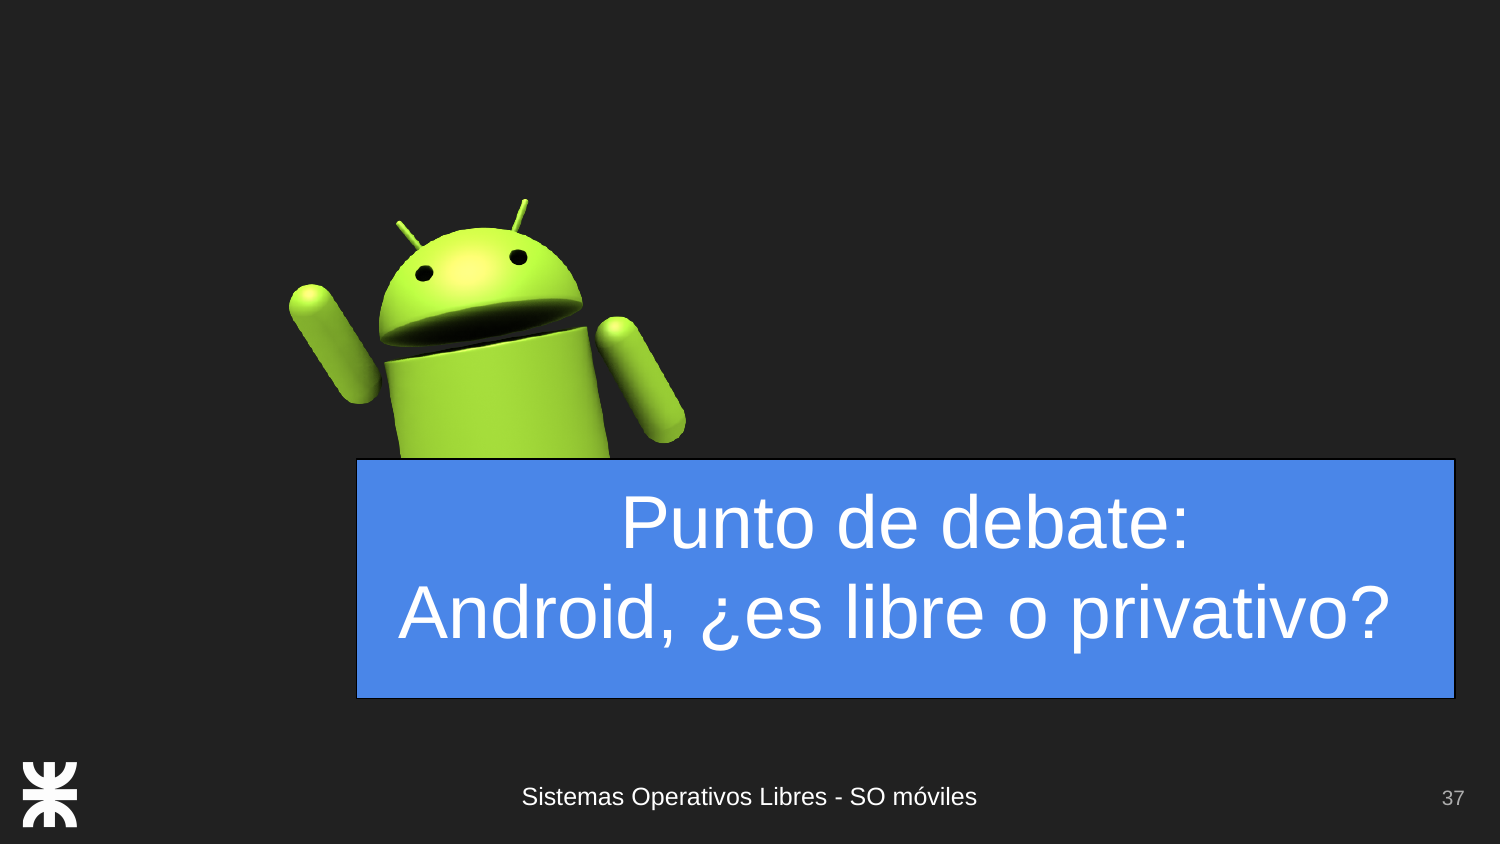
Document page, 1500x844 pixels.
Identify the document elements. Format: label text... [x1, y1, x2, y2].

slide_number <number> [1389, 764, 1480, 830]
picture [22, 762, 77, 829]
picture [277, 184, 705, 612]
title Punto de debate: Android, ¿es libre o privativo? [356, 458, 1455, 699]
title Sistemas Operativos Libres - SO móviles [254, 748, 1246, 843]
